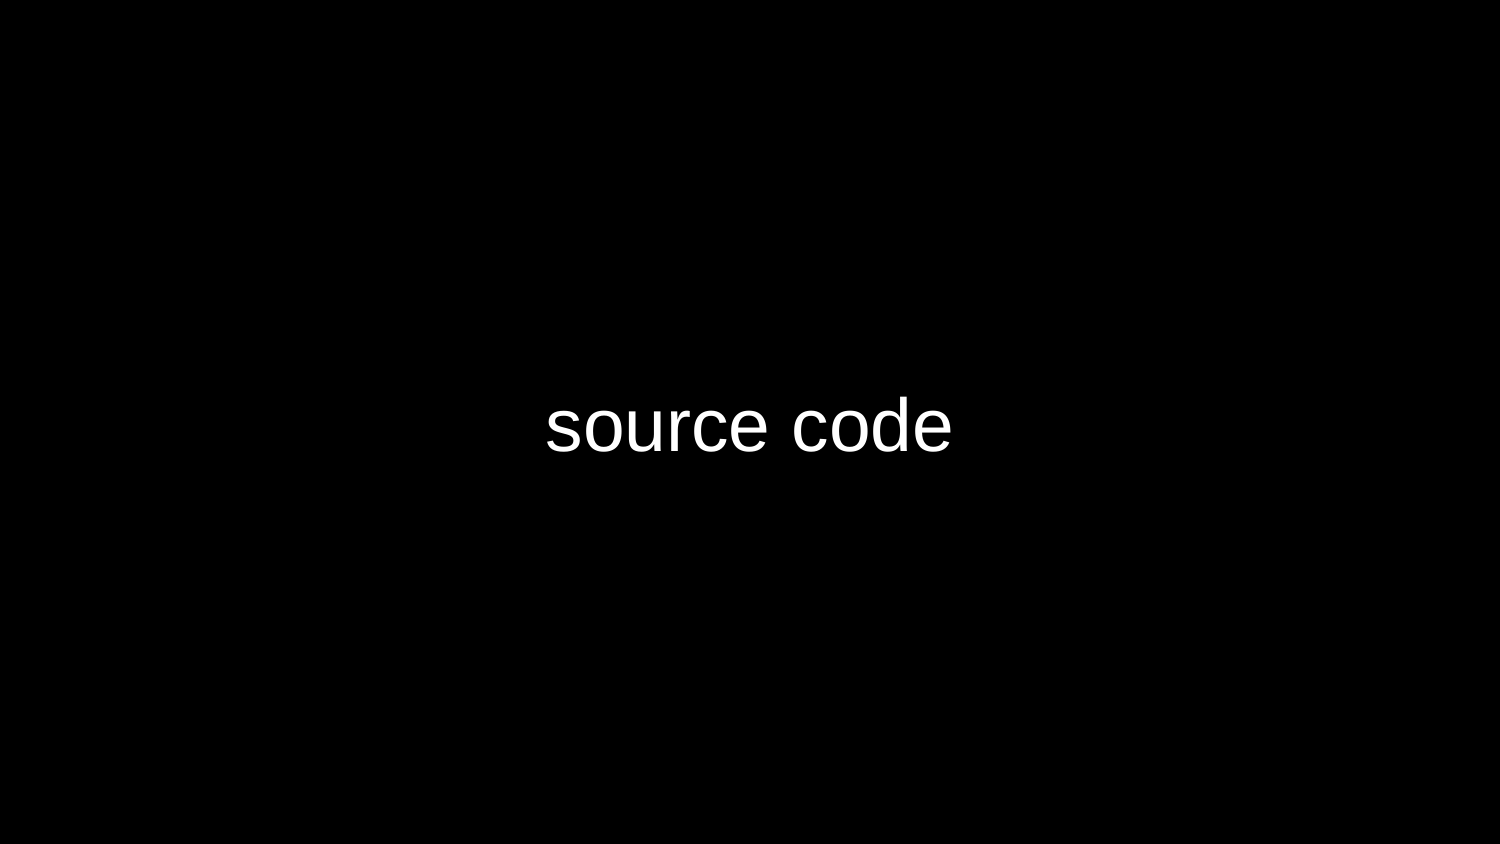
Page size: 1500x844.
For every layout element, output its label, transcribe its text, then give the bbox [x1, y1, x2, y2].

title source code [51, 352, 1449, 491]
